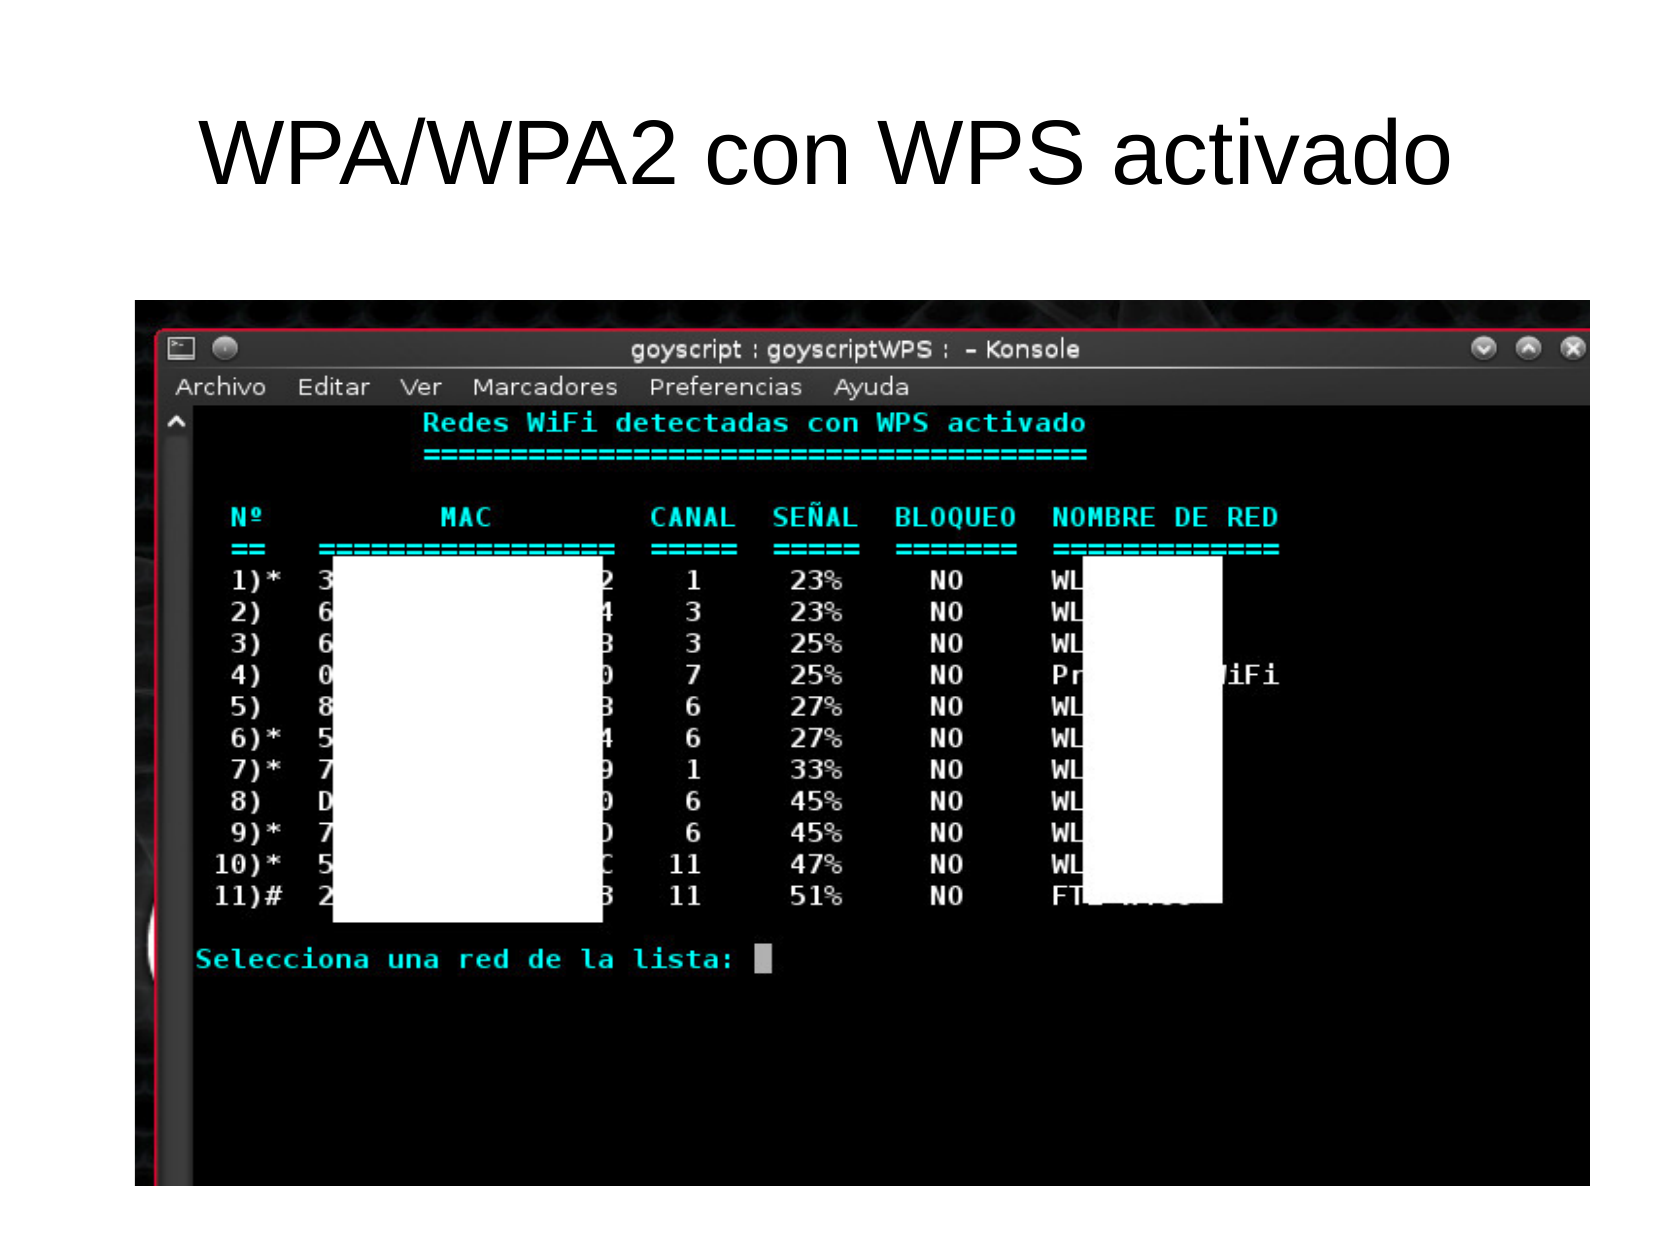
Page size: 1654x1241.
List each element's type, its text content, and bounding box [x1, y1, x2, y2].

picture [135, 300, 1591, 1186]
title WPA/WPA2 con WPS activado [82, 49, 1571, 257]
